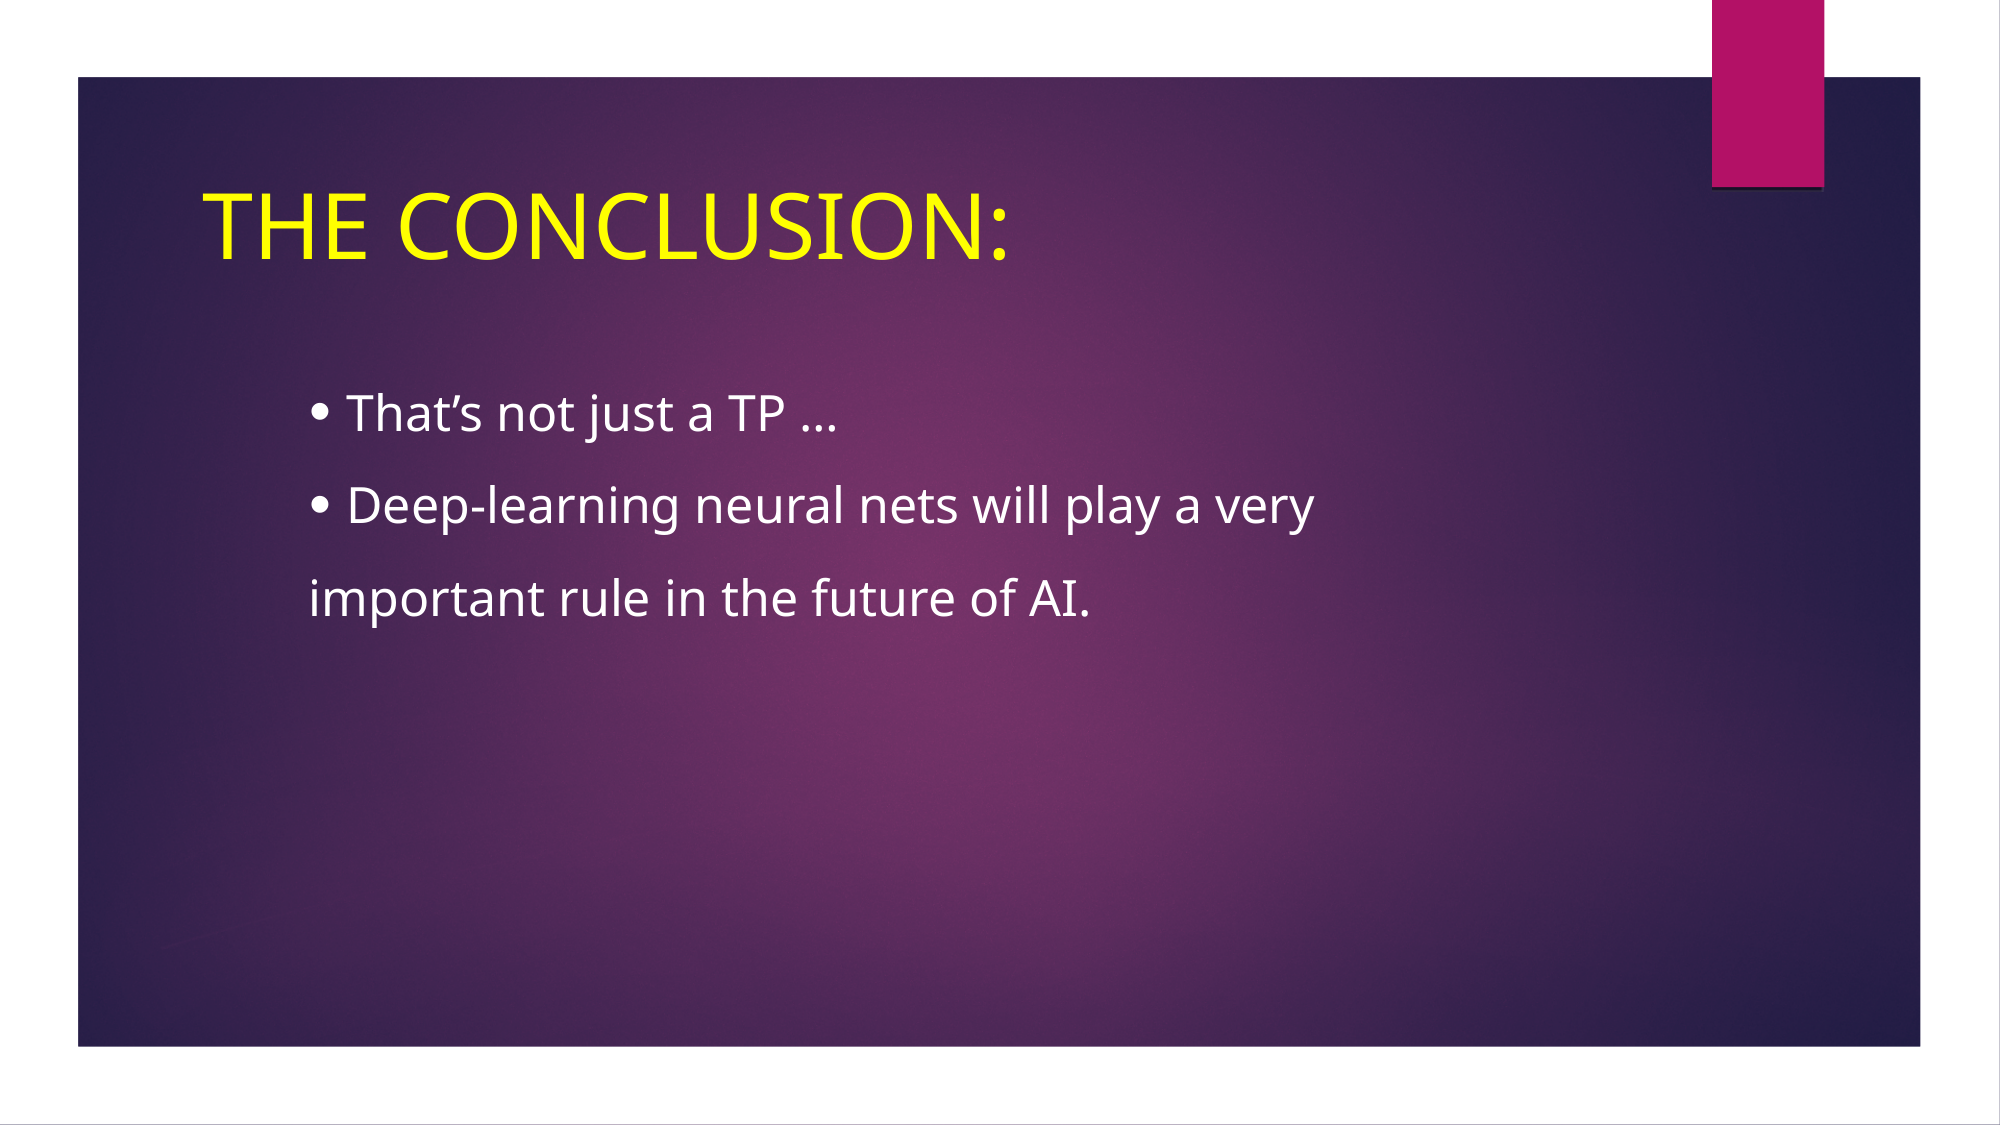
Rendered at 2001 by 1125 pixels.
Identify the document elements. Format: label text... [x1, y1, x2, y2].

text_box The Conclusion: [187, 101, 1812, 344]
text_box That’s not just a TP … Deep-learning neural nets will play a very important rule in the future of AI. [309, 369, 1393, 711]
picture [79, 78, 1920, 1046]
